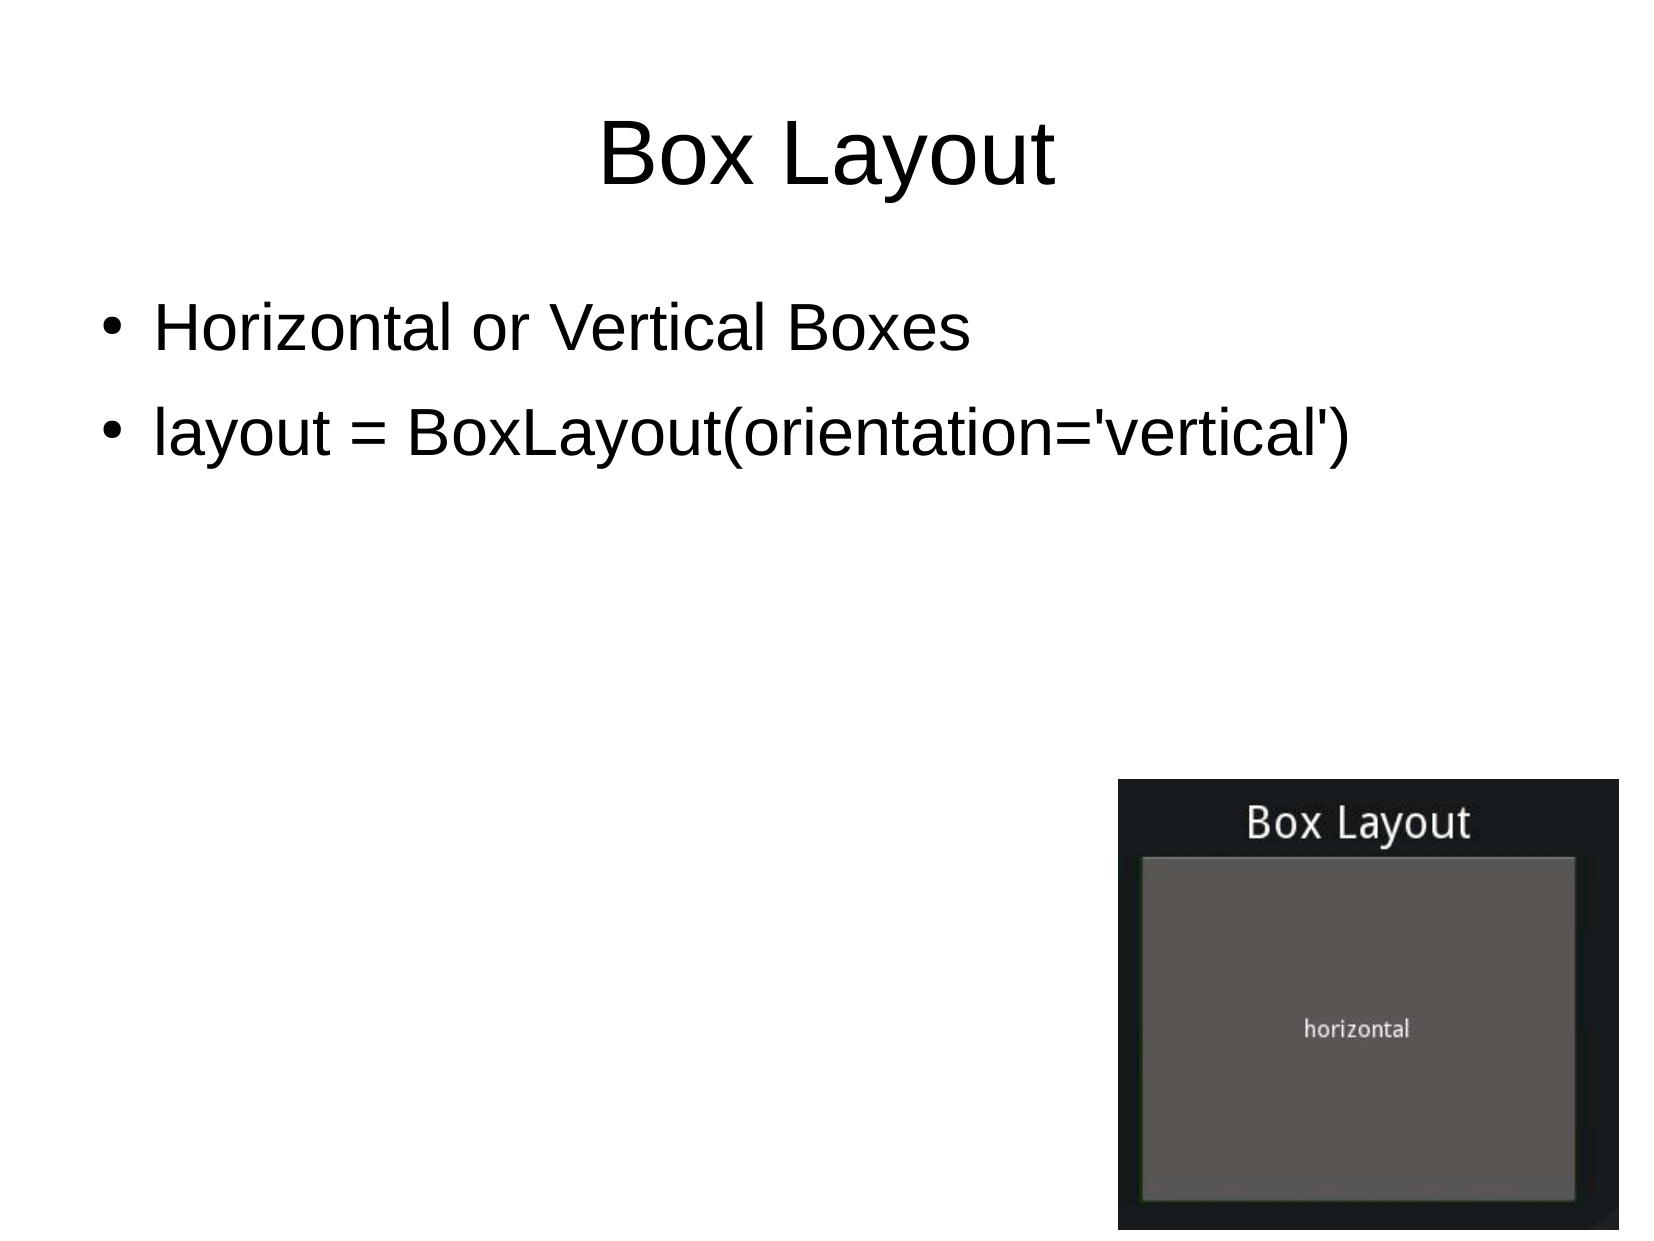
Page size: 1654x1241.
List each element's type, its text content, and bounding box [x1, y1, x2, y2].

title Box Layout [82, 49, 1571, 257]
list Horizontal or Vertical Boxes layout = BoxLayout(orientation='vertical') [82, 290, 1571, 1010]
picture [1118, 779, 1619, 1230]
